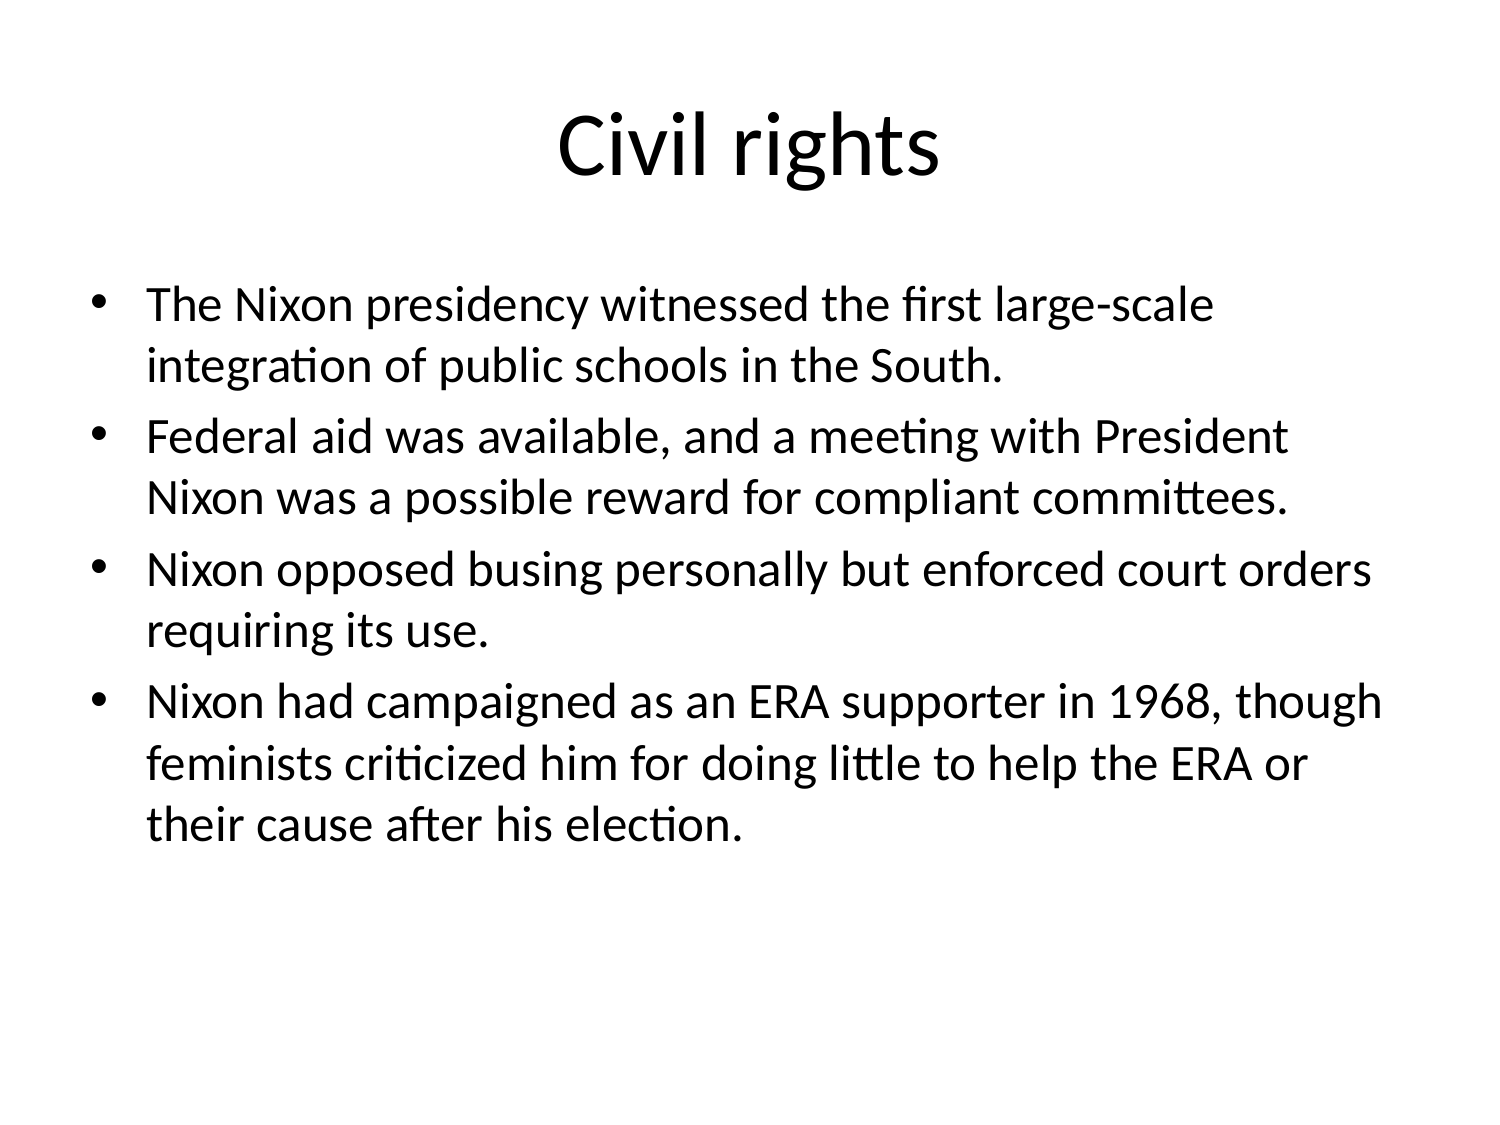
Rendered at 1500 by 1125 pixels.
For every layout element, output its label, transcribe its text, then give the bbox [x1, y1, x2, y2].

title Civil rights [75, 45, 1425, 233]
list The Nixon presidency witnessed the first large-scale integration of public schools in the South. Federal aid was available, and a meeting with President Nixon was a possible reward for compliant committees. Nixon opposed busing personally but enforced court orders requiring its use. Nixon had campaigned as an ERA supporter in 1968, though feminists criticized him for doing little to help the ERA or their cause after his election. [75, 262, 1425, 1005]
